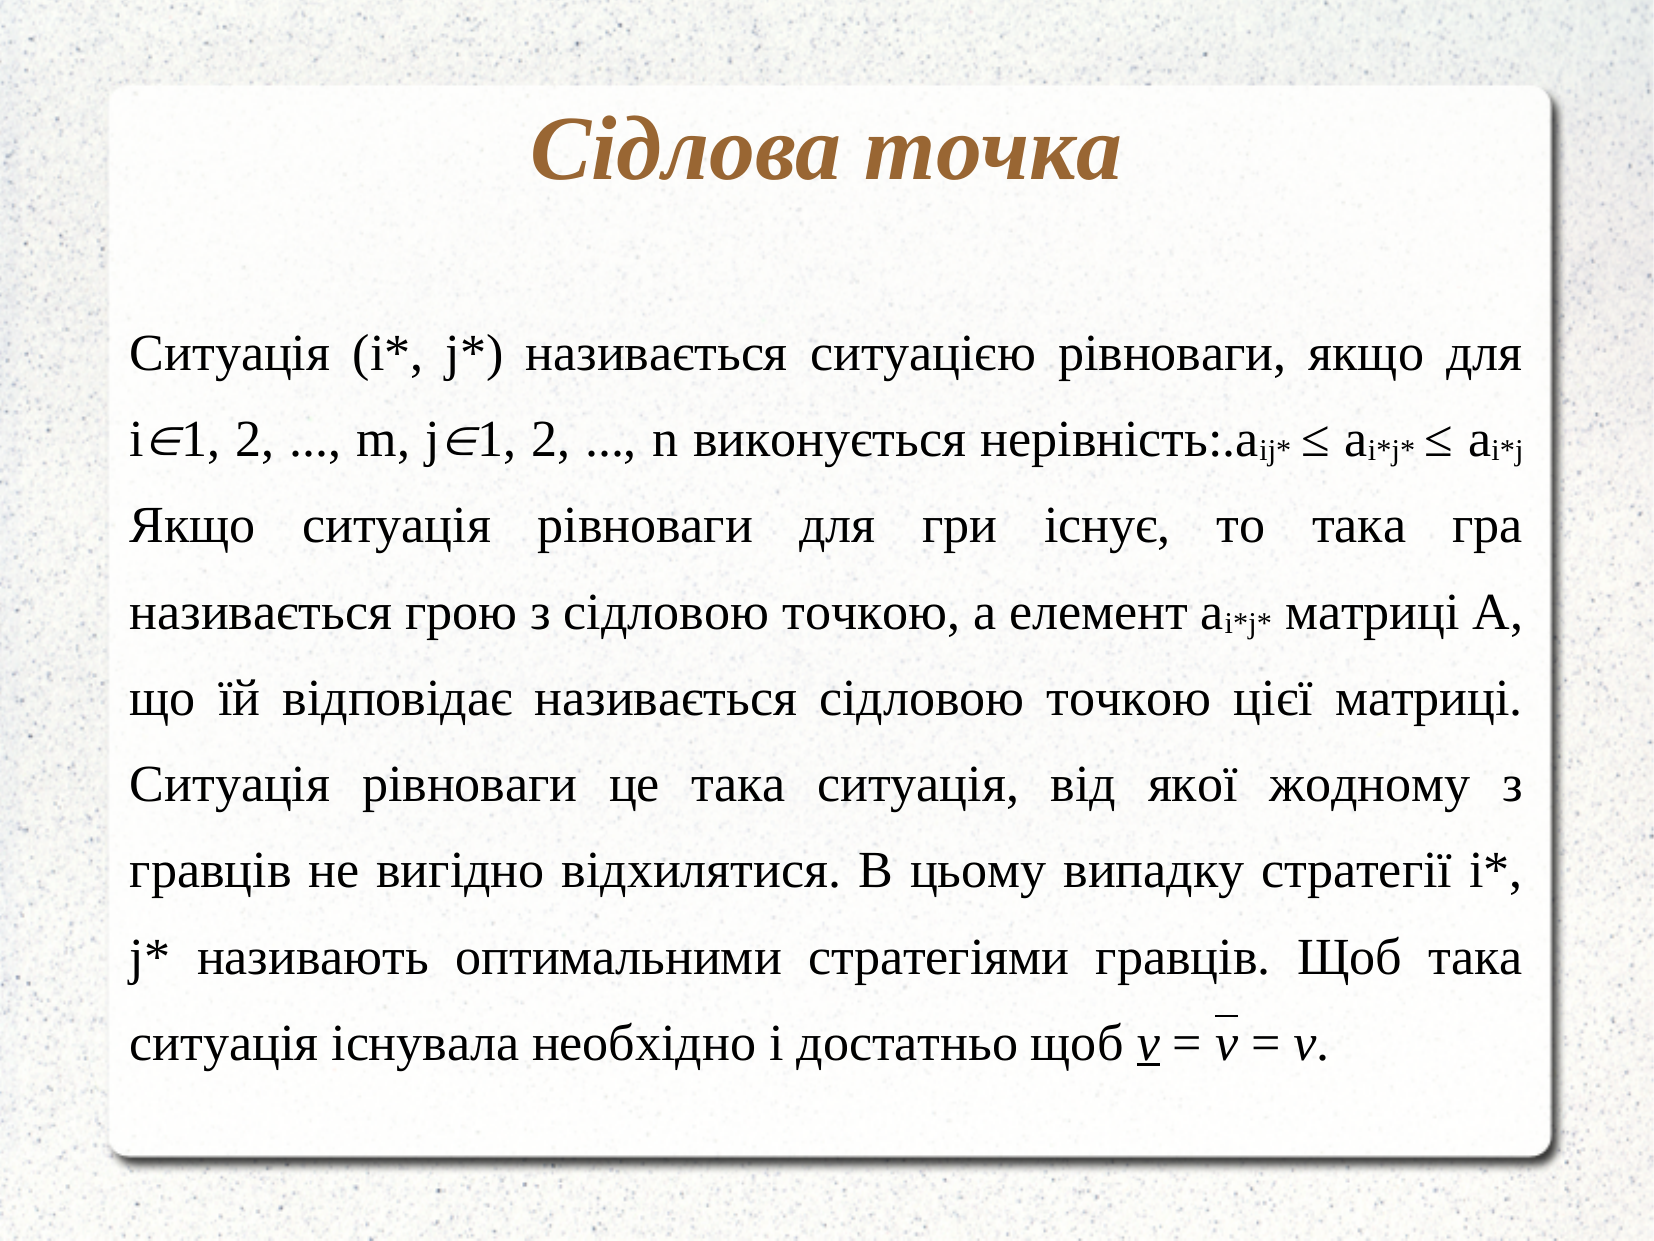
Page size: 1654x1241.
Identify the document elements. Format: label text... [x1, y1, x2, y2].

picture [0, 0, 1654, 1241]
list Ситуація (i*, j*) називається ситуацією рівноваги, якщо для iÎ1, 2, ..., m, jÎ1, 2, ..., n виконується нерівність:.aij* ≤ ai*j* ≤ ai*j Якщо ситуація рівноваги для гри існує, то така гра називається грою з сідловою точкою, а елемент ai*j* матриці А, що їй відповідає називається сідловою точкою цієї матриці. Ситуація рівноваги це така ситуація, від якої жодному з гравців не вигідно відхилятися. В цьому випадку стратегії i*, j* називають оптимальними стратегіями гравців. Щоб така ситуація існувала необхідно і достатньо щоб v = v = v. [129, 295, 1524, 1205]
title Сідлова точка [118, 96, 1536, 201]
